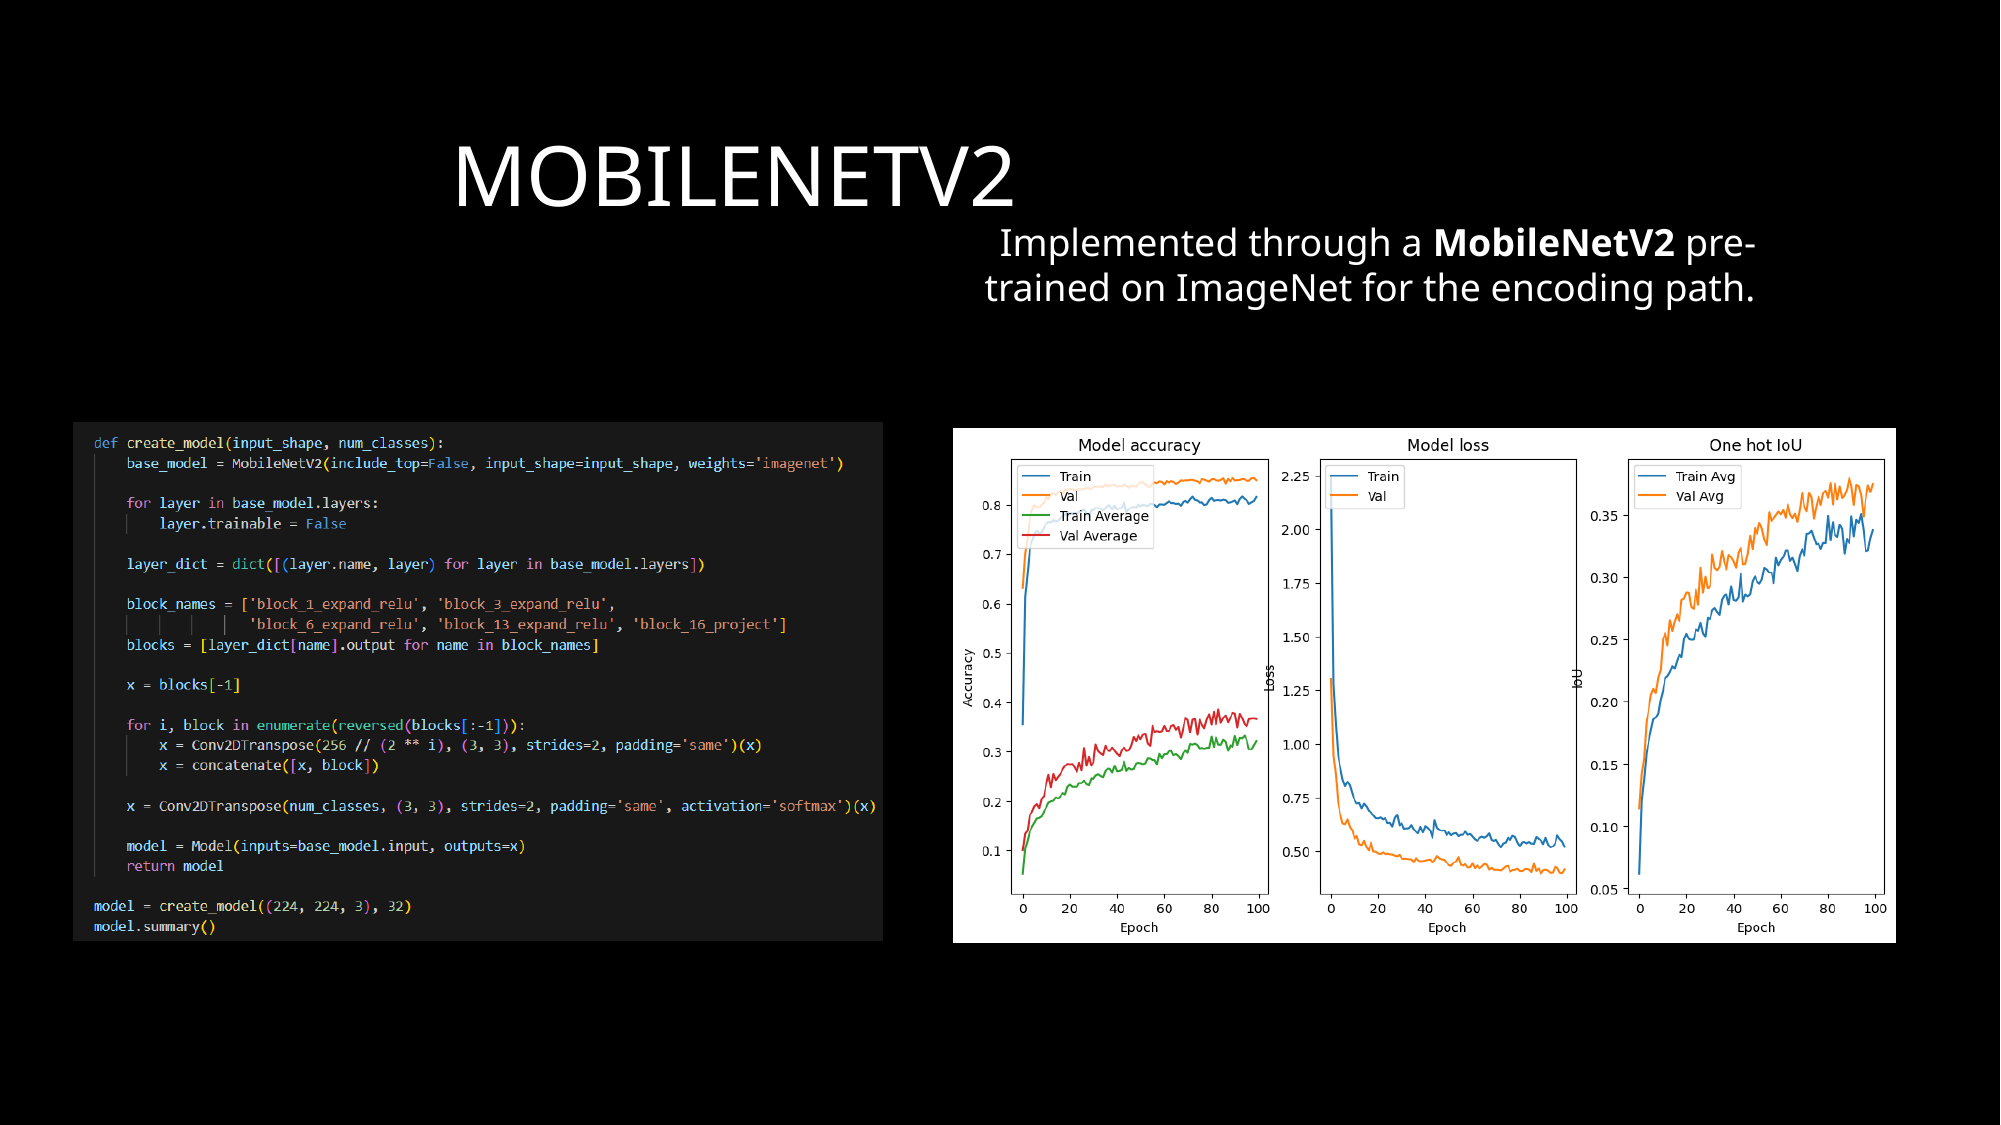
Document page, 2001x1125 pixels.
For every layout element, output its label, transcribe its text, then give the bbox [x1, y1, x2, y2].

picture [73, 423, 883, 941]
title MobileNetV2 [436, 72, 1849, 286]
picture [953, 428, 1896, 943]
text_box Implemented through a MobileNetV2 pre-trained on ImageNet for the encoding path. [969, 210, 1849, 317]
